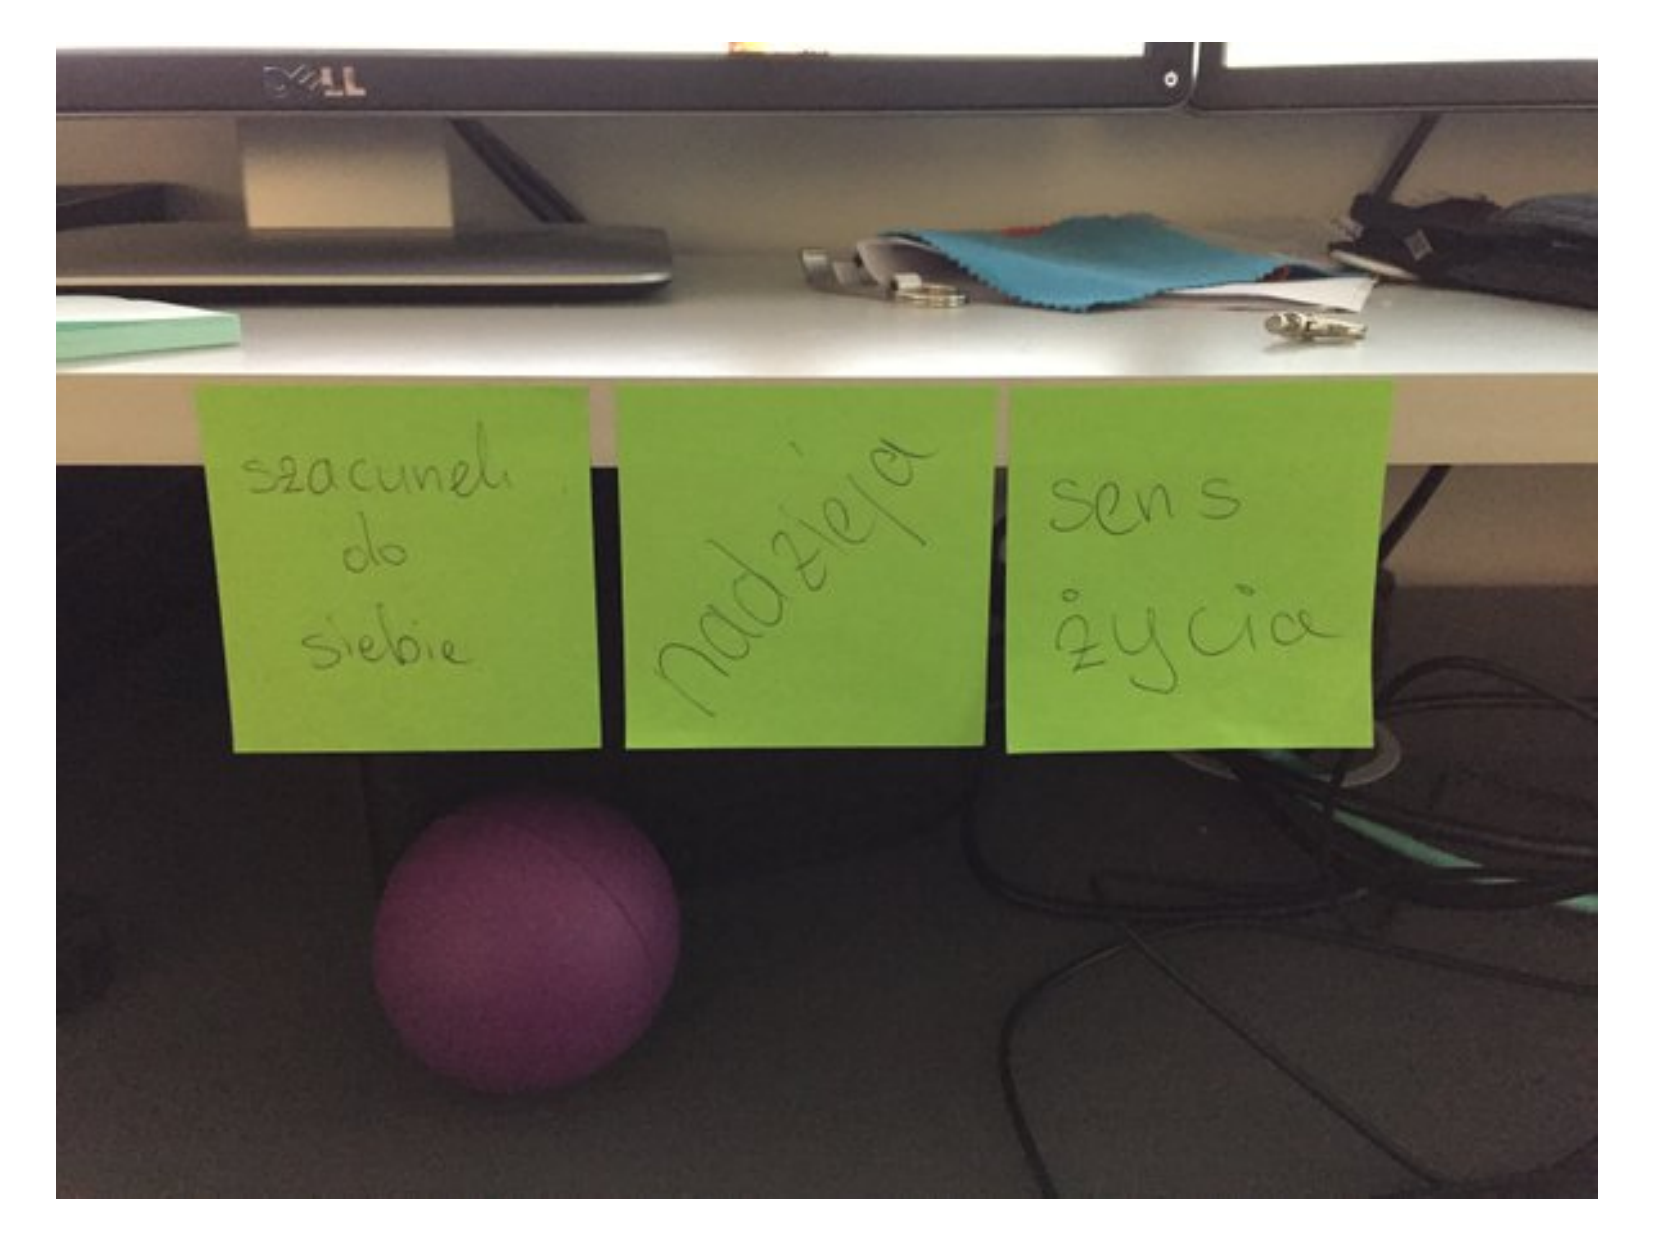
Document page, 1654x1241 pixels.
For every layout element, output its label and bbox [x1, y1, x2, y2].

picture [56, 42, 1598, 1199]
